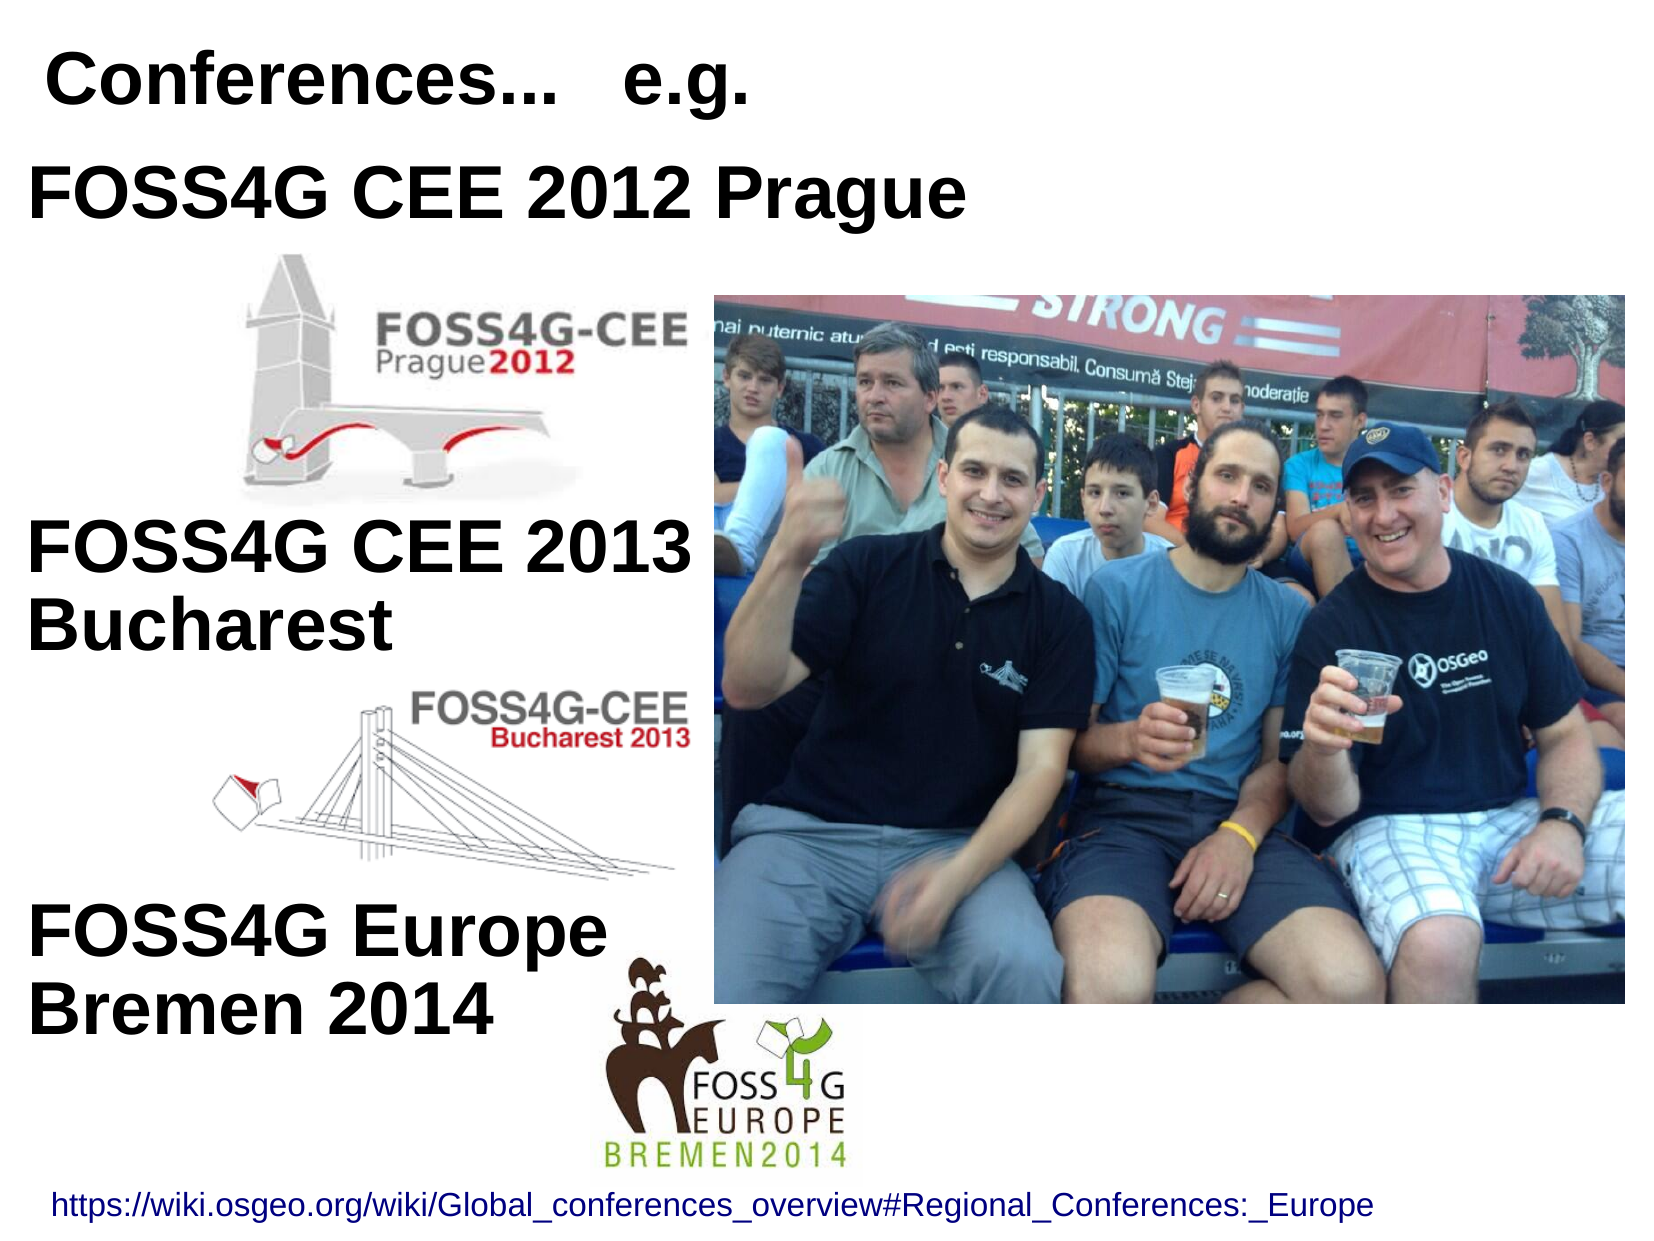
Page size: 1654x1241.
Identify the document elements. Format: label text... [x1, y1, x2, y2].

text_box FOSS4G CEE 2012 Prague [12, 177, 1152, 374]
picture [225, 374, 709, 509]
text_box FOSS4G CEE 2013 Bucharest [11, 531, 1316, 728]
text_box FOSS4G Europe Bremen 2014 [12, 915, 709, 1112]
picture [590, 295, 1625, 1179]
text_box Conferences... e.g. [29, 29, 1449, 142]
text_box https://wiki.osgeo.org/wiki/Global_conferences_overview#Regional_Conferences:_Europe [36, 1179, 1544, 1236]
picture [211, 728, 695, 906]
